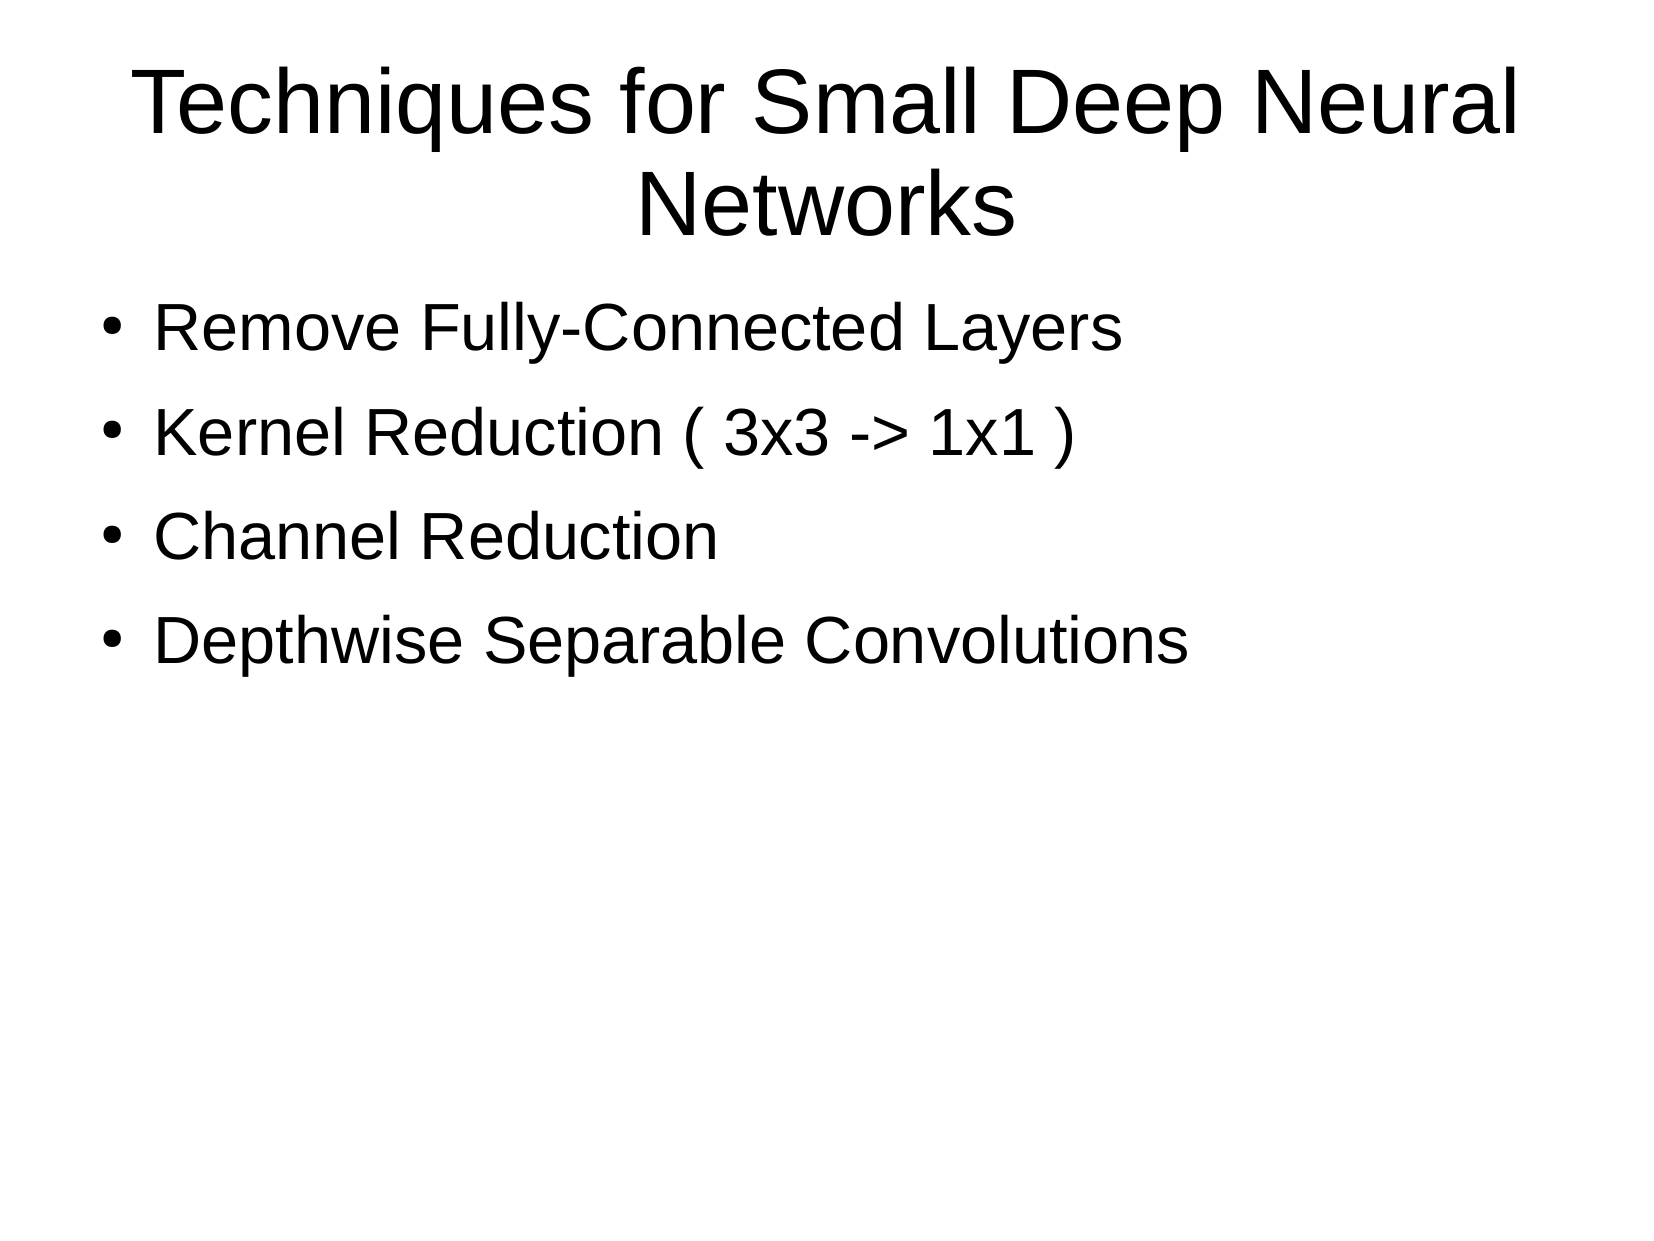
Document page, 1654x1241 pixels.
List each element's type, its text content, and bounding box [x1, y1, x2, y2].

title Techniques for Small Deep Neural Networks [82, 49, 1571, 257]
list Remove Fully-Connected Layers Kernel Reduction ( 3x3 -> 1x1 ) Channel Reduction Depthwise Separable Convolutions [82, 290, 1571, 1010]
